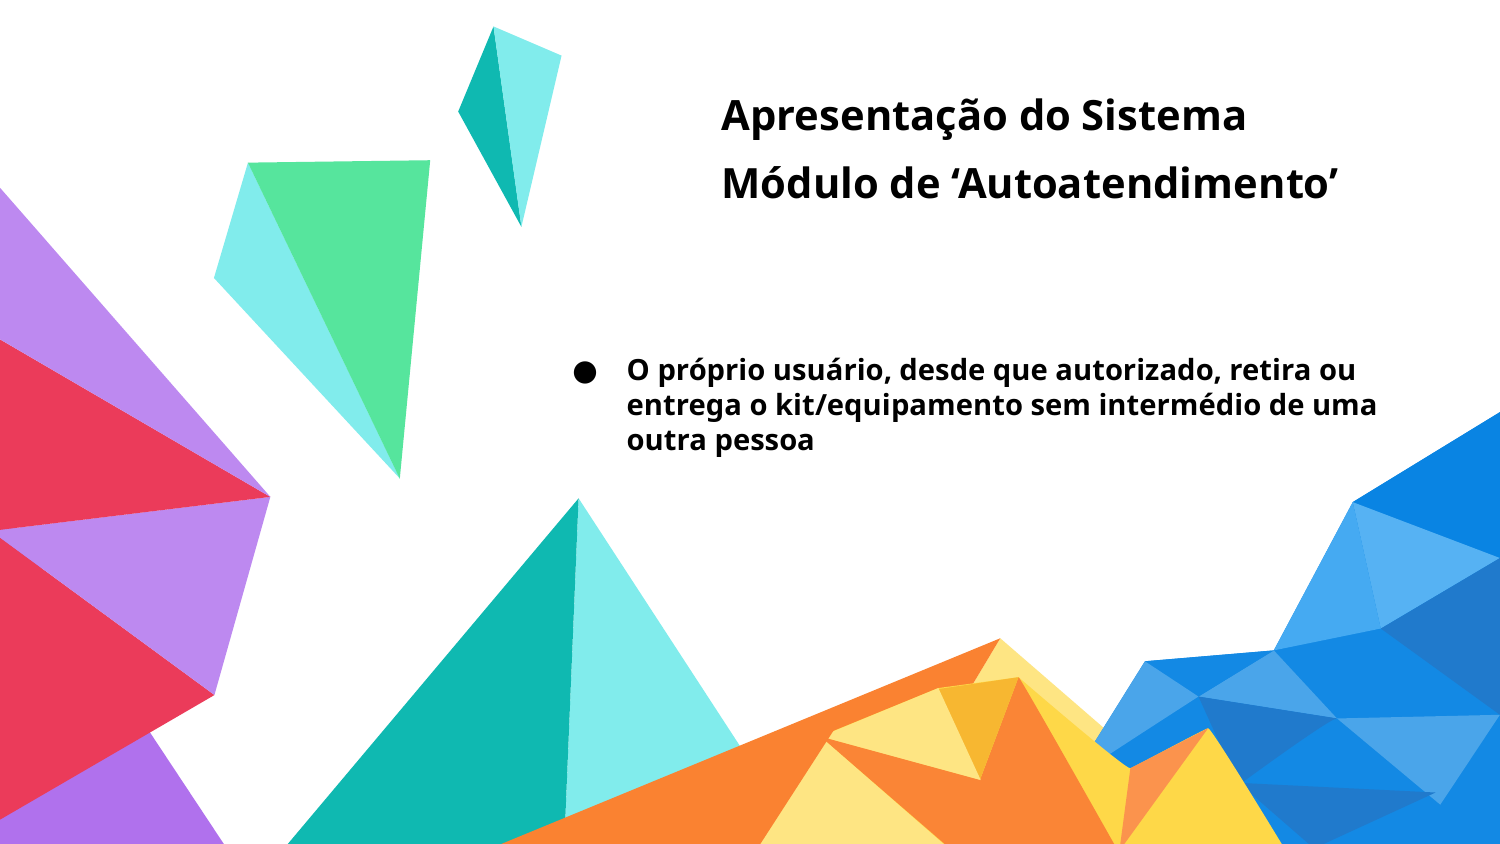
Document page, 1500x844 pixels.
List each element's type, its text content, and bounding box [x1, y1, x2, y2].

title Apresentação do Sistema [706, 59, 1338, 154]
subtitle O próprio usuário, desde que autorizado, retira ou entrega o kit/equipamento sem intermédio de uma outra pessoa [536, 336, 1418, 432]
title Módulo de ‘Autoatendimento’ [706, 154, 1430, 222]
